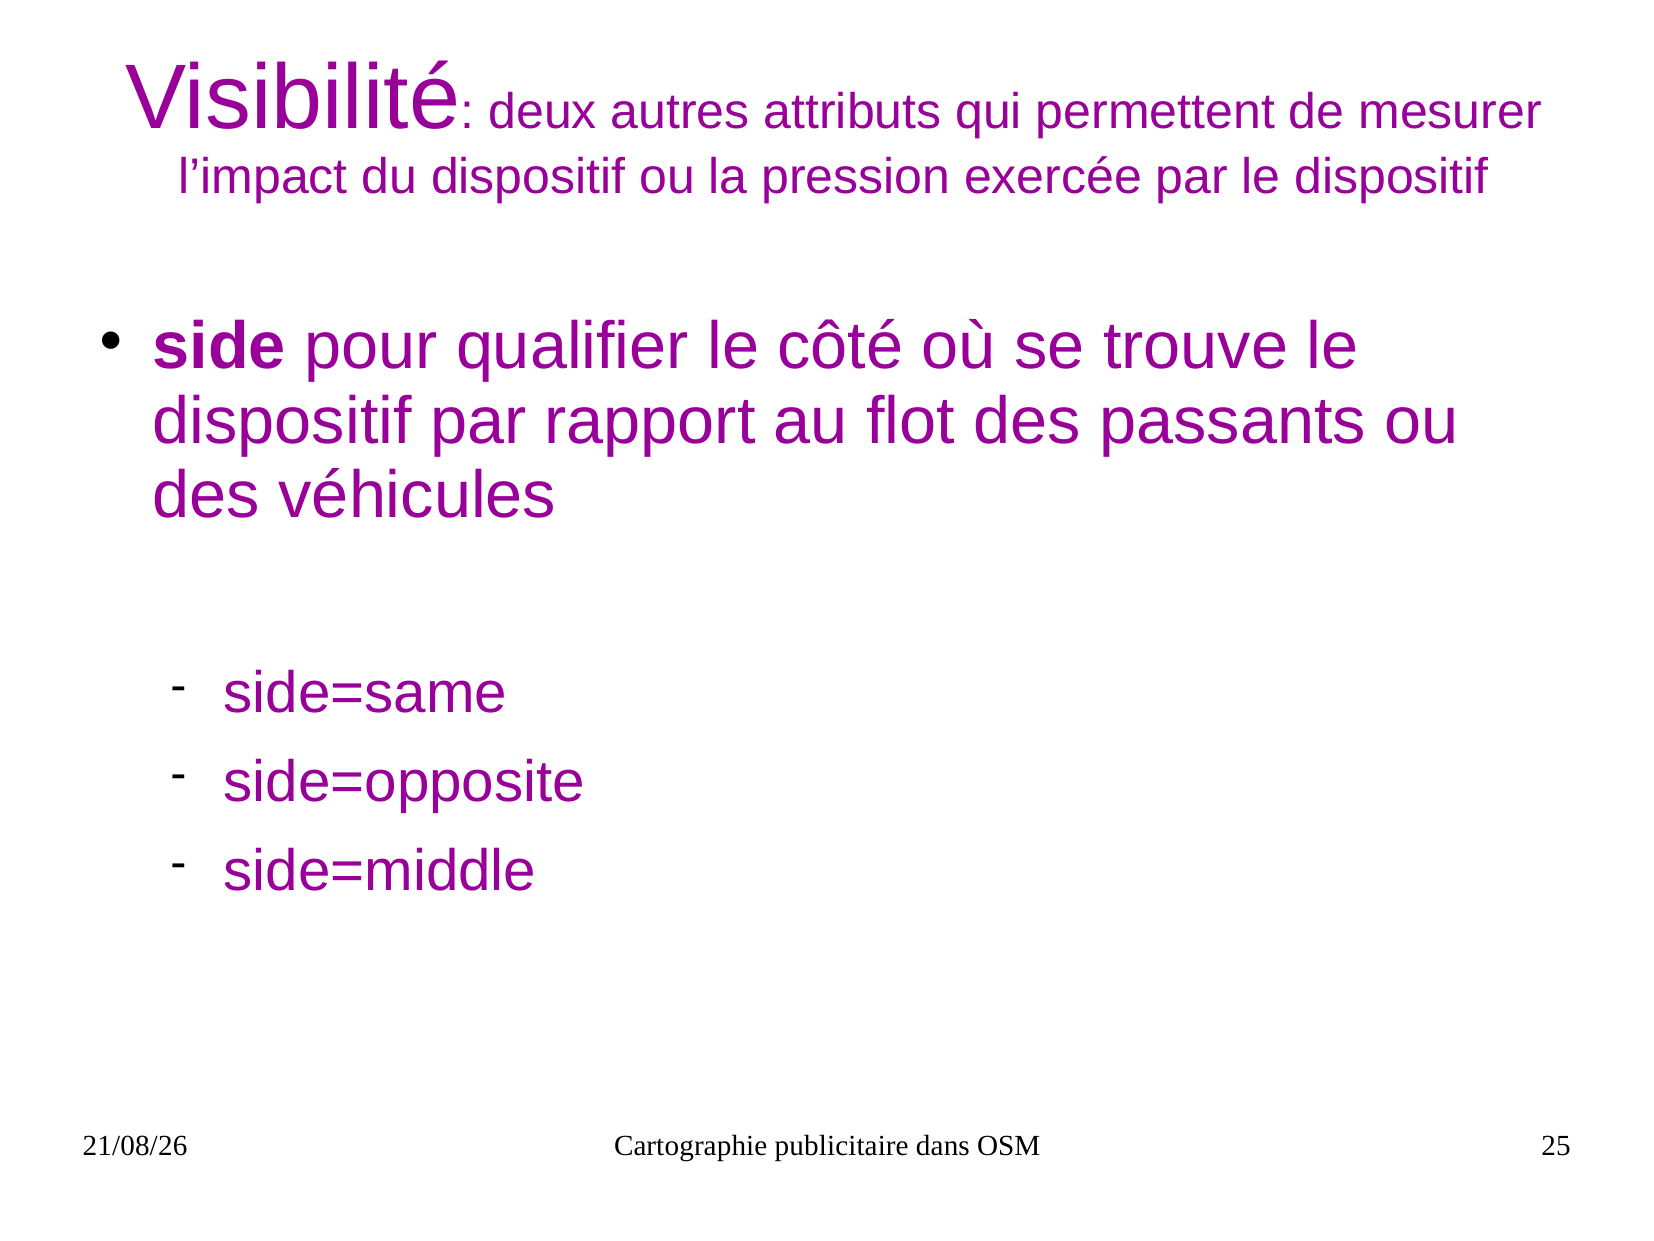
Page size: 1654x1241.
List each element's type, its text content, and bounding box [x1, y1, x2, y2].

title Visibilité: deux autres attributs qui permettent de mesurer l’impact du dispositif ou la pression exercée par le dispositif [90, 19, 1579, 225]
list side pour qualifier le côté où se trouve le dispositif par rapport au flot des passants ou des véhicules side=same side=opposite side=middle [82, 195, 1571, 1096]
